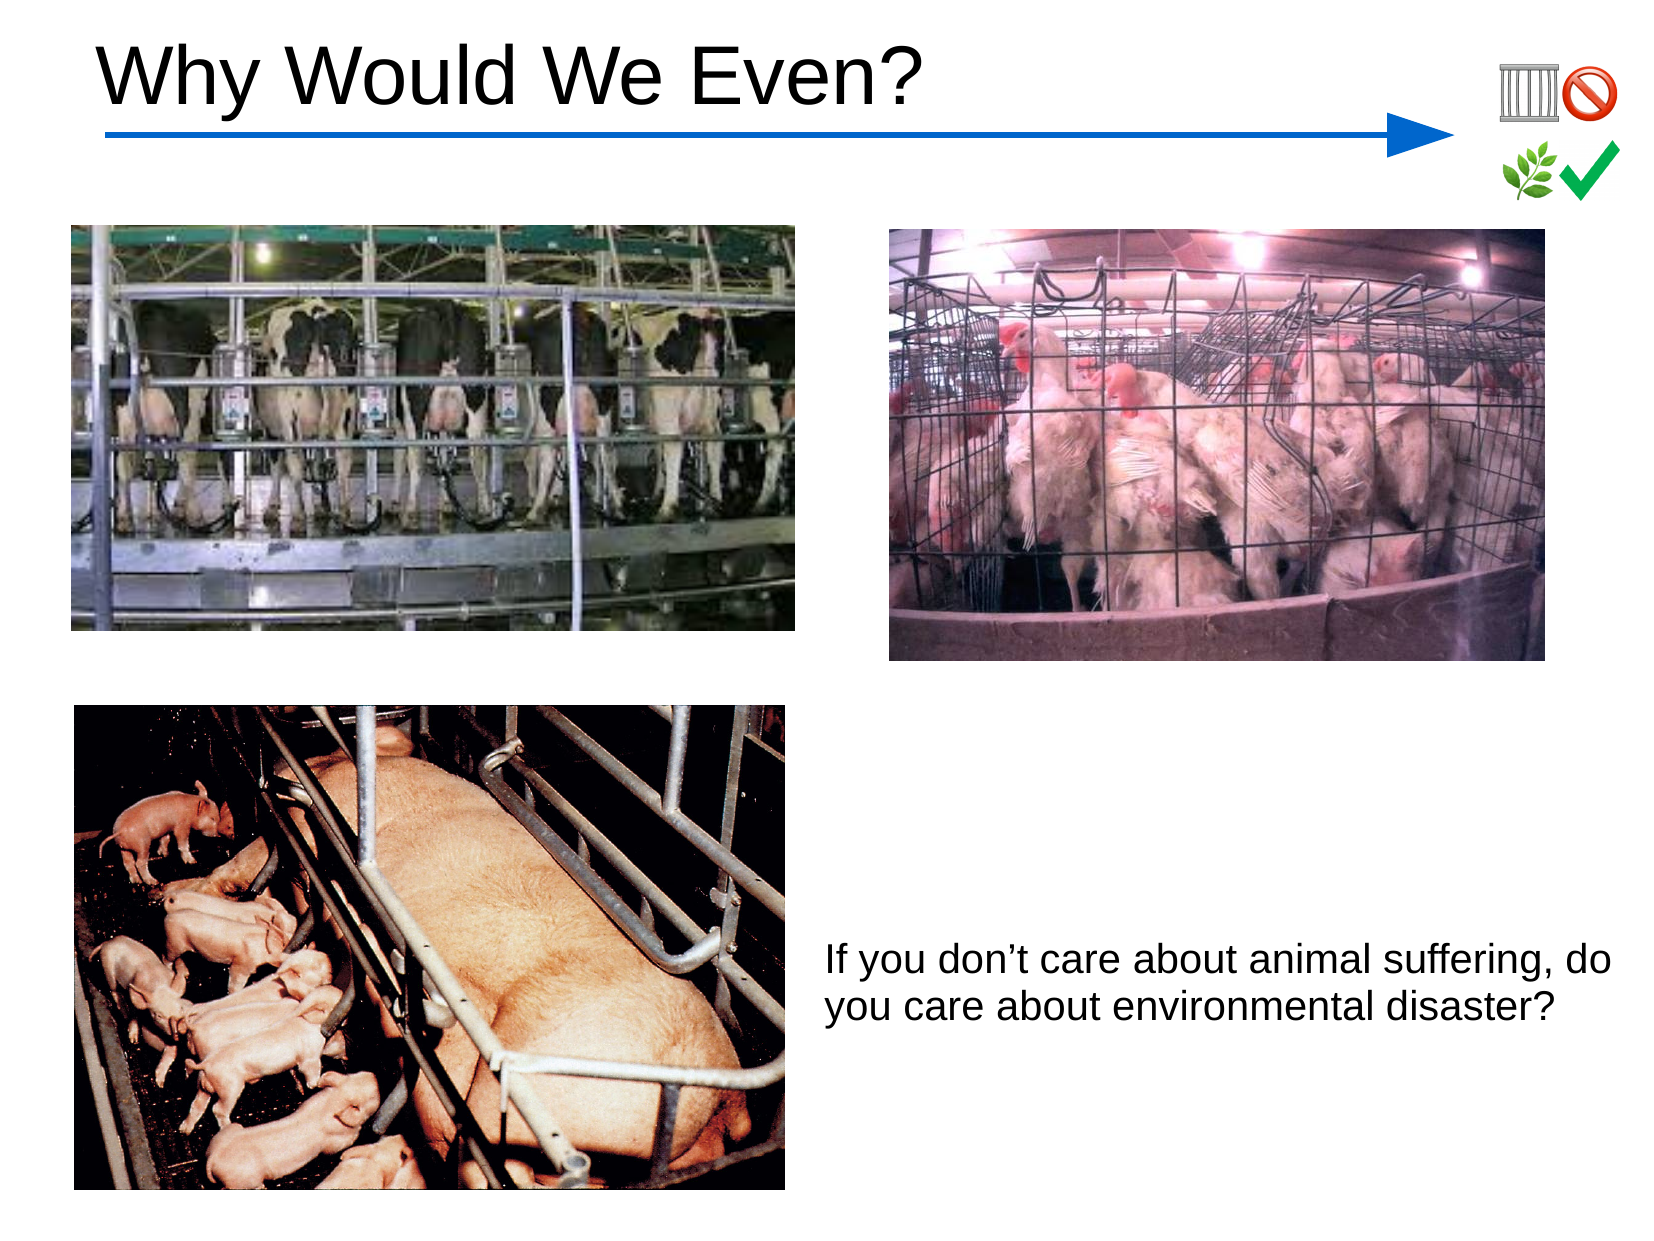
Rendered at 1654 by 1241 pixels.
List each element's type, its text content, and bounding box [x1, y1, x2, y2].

picture [1499, 140, 1620, 201]
picture [889, 229, 1545, 661]
picture [1499, 63, 1620, 124]
picture [74, 705, 785, 1190]
text_box Why Would We Even? [63, 5, 1380, 240]
picture [71, 240, 795, 631]
text_box If you don’t care about animal suffering, do you care about environmental disaster? [809, 928, 1635, 1130]
